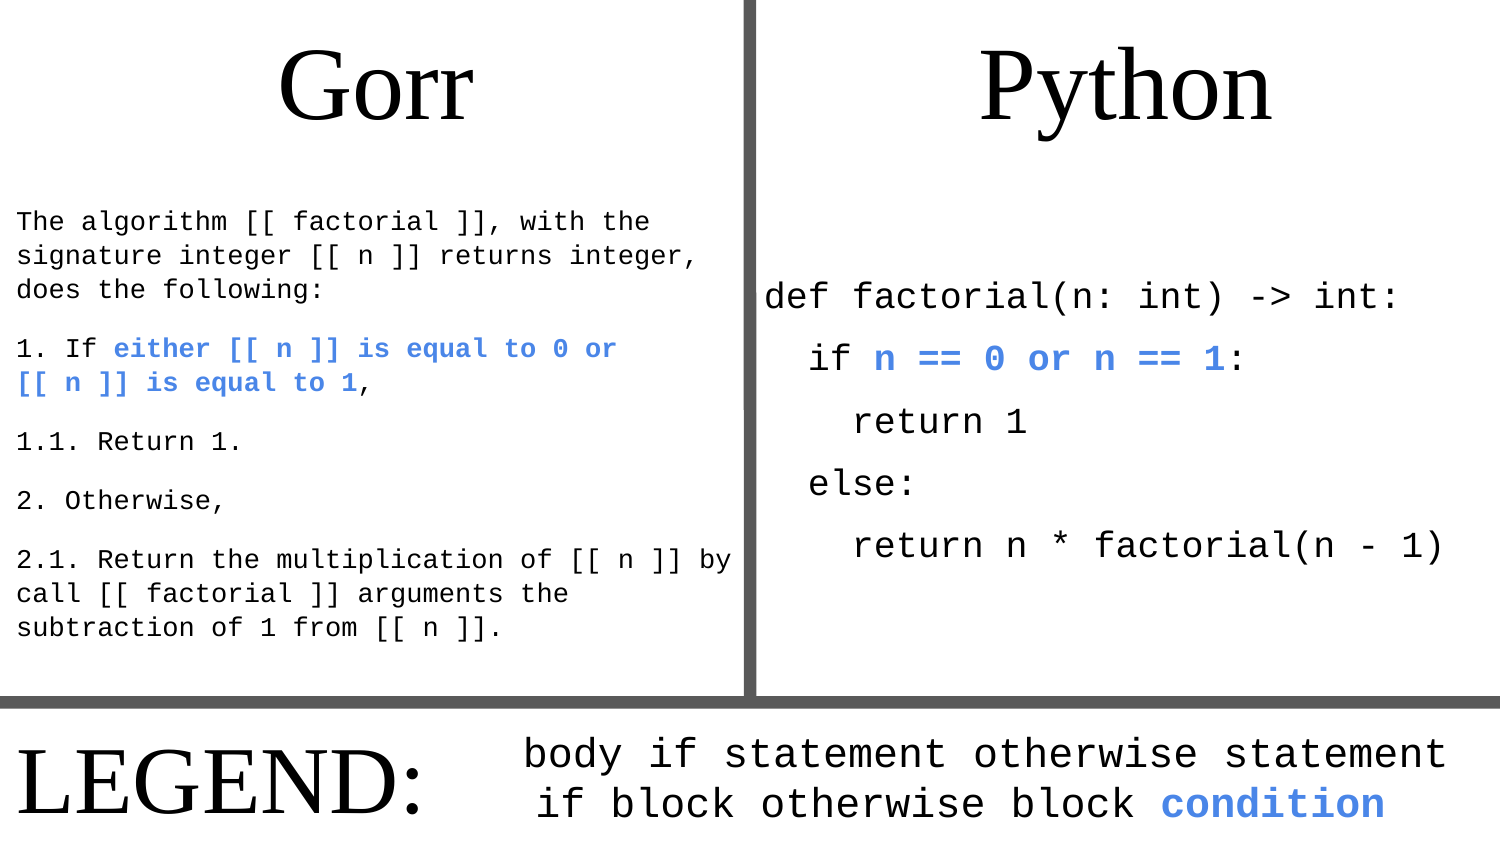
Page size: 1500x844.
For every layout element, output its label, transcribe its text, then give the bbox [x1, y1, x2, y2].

list def factorial(n: int) -> int: if n == 0 or n == 1: return 1 else: return n * factorial(n - 1) [748, 230, 1499, 614]
text_box body if statement otherwise statement if block otherwise block condition [470, 702, 1500, 844]
list The algorithm [[ factorial ]], with the signature integer [[ n ]] returns integer, does the following: 1. If either [[ n ]] is equal to 0 or [[ n ]] is equal to 1, 1.1. Return 1. 2. Otherwise, 2.1. Return the multiplication of [[ n ]] by call [[ factorial ]] arguments the subtraction of 1 from [[ n ]]. [1, 173, 752, 671]
text_box Python [751, 0, 1500, 155]
text_box Gorr [1, 0, 751, 155]
text_box LEGEND: [1, 702, 444, 844]
